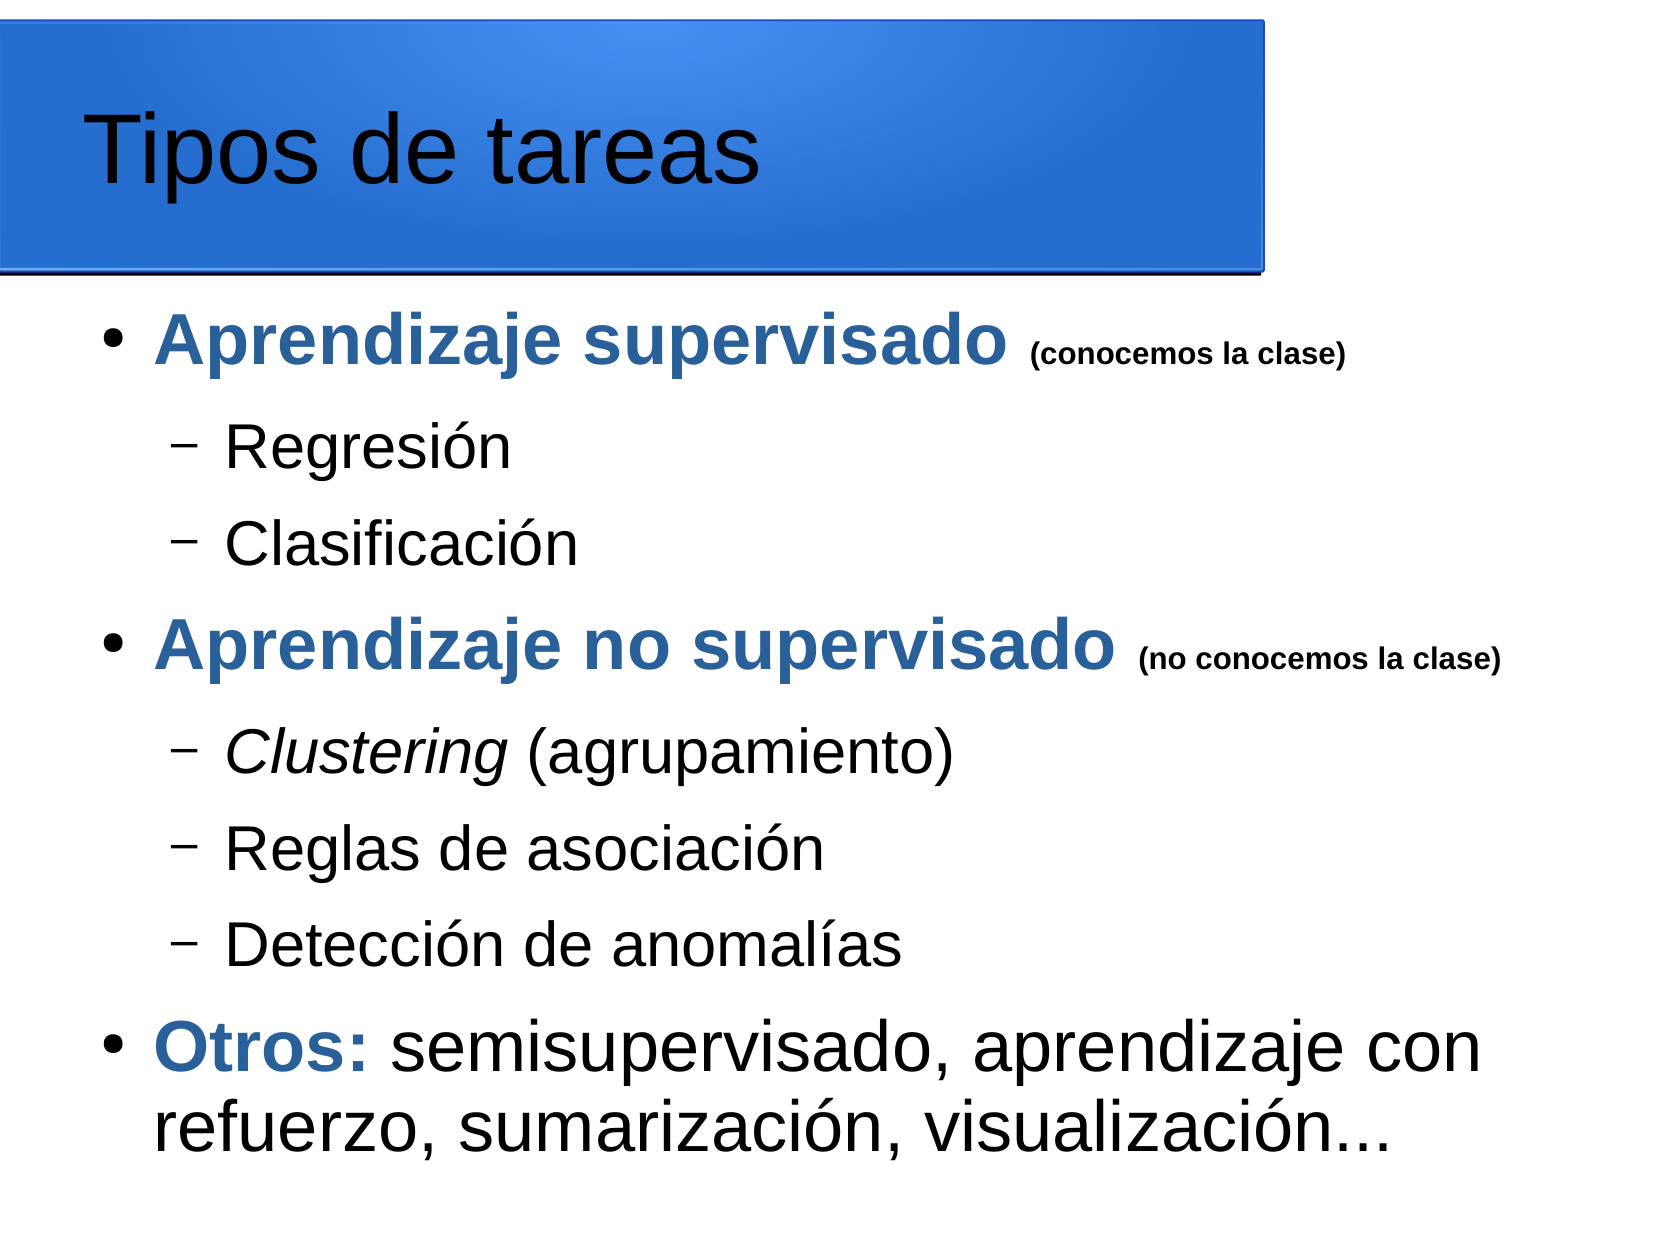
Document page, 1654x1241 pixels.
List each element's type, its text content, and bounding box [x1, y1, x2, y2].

list Aprendizaje supervisado (conocemos la clase) Regresión Clasificación Aprendizaje no supervisado (no conocemos la clase) Clustering (agrupamiento) Reglas de asociación Detección de anomalías Otros: semisupervisado, aprendizaje con refuerzo, sumarización, visualización... [82, 299, 1571, 1019]
title Tipos de tareas [82, 47, 1235, 252]
